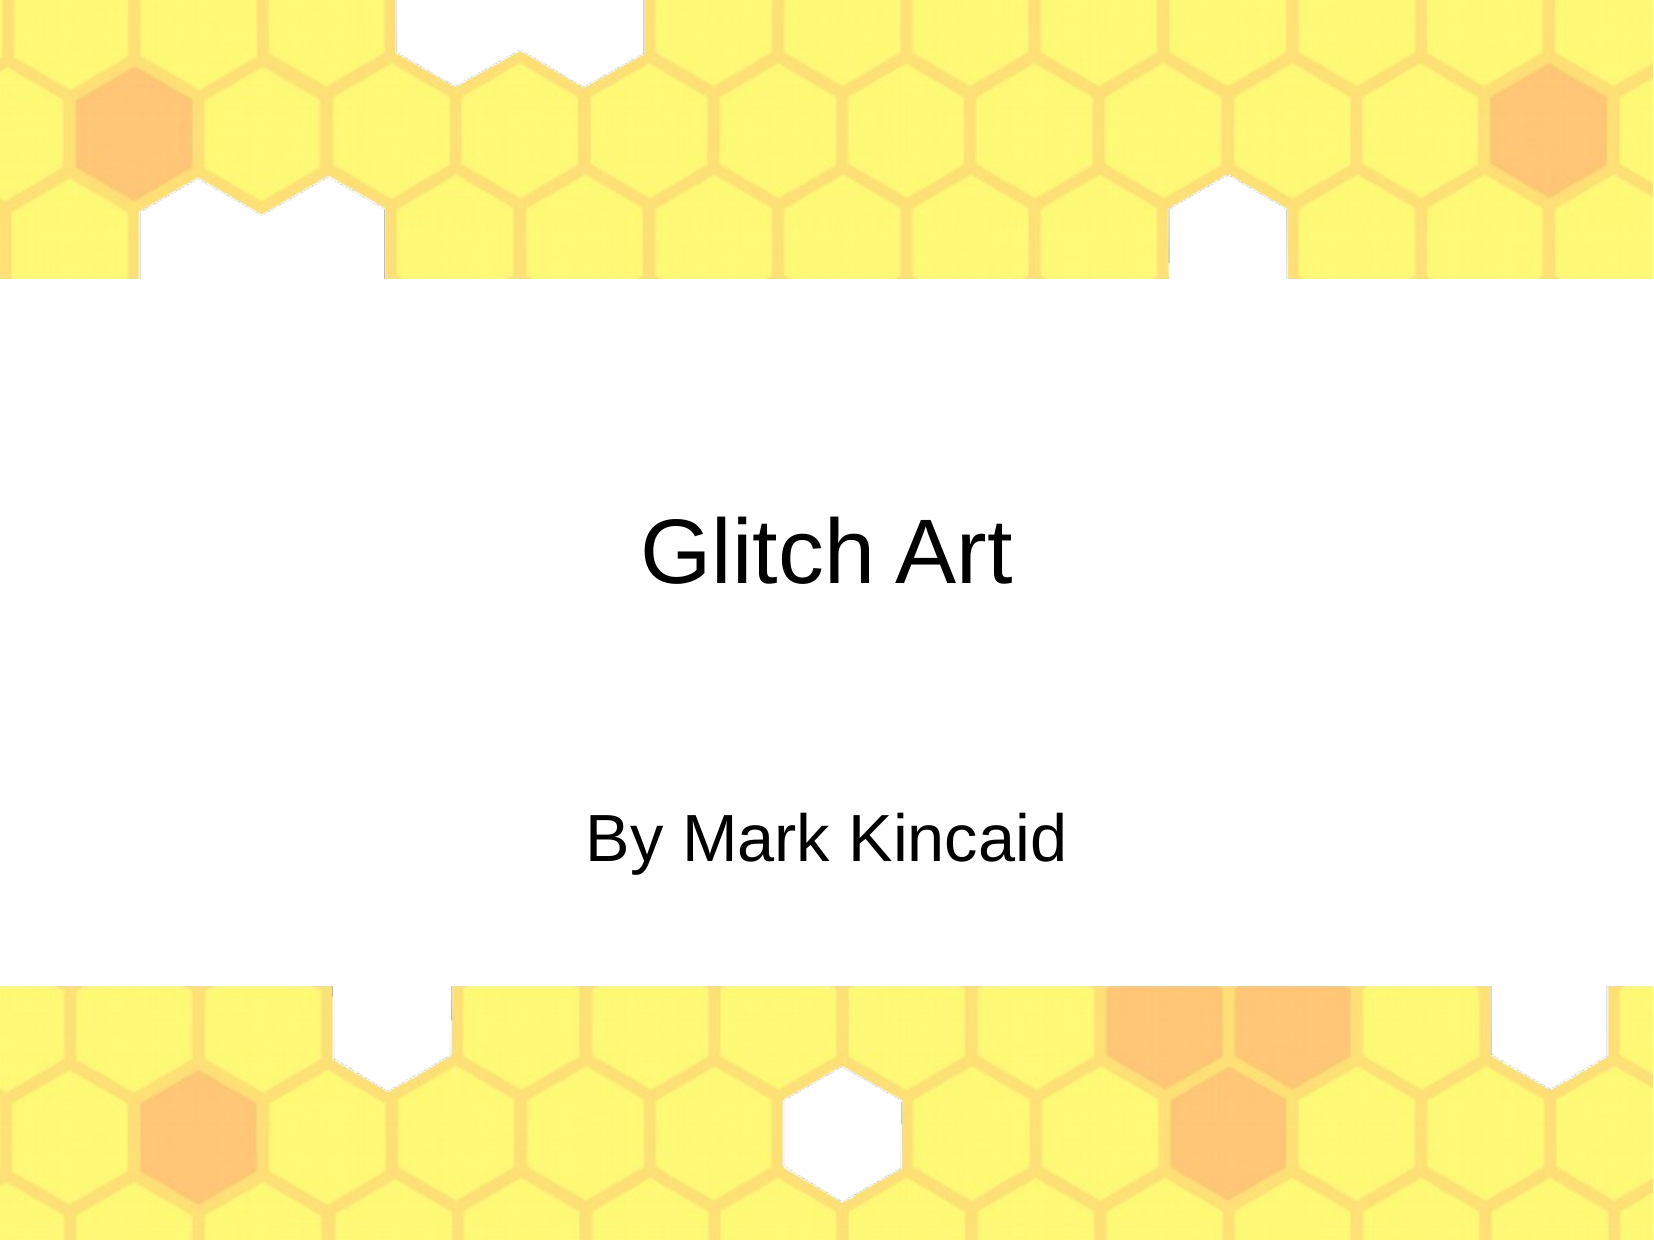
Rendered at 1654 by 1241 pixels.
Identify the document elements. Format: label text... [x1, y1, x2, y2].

title Glitch Art [82, 418, 1571, 686]
picture [0, 0, 1654, 279]
picture [0, 986, 1654, 1240]
subtitle By Mark Kincaid [82, 744, 1571, 934]
